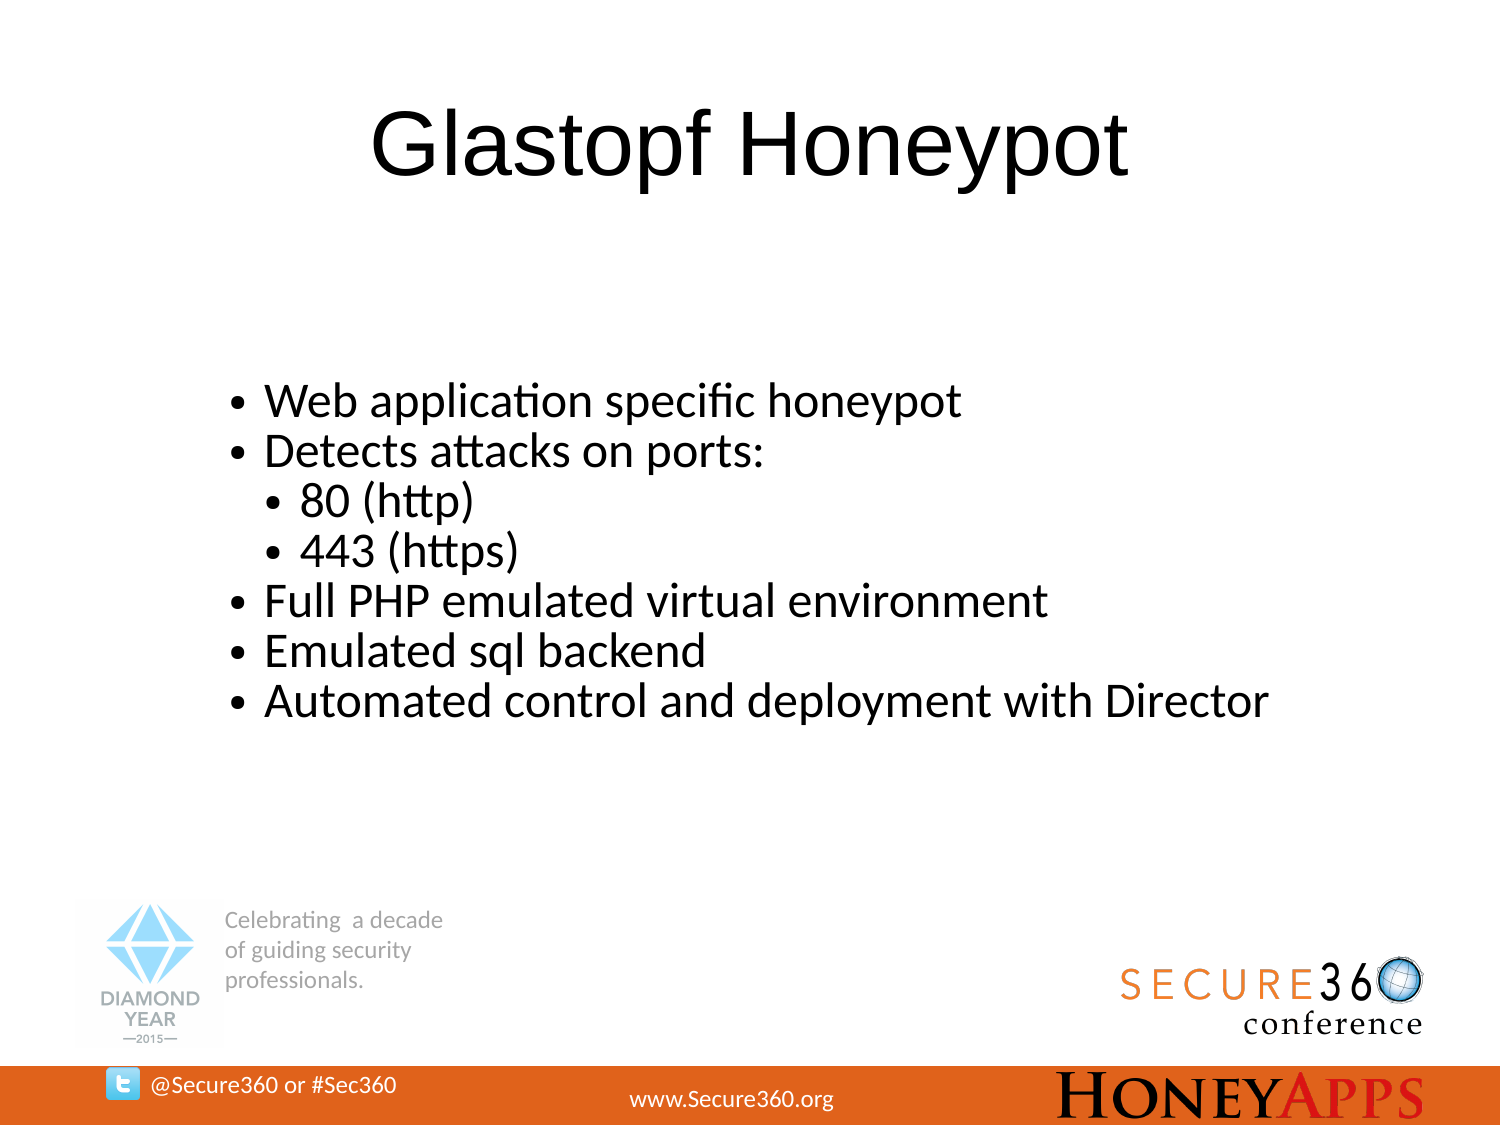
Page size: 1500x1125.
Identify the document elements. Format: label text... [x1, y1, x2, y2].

picture [75, 899, 224, 1048]
picture [1004, 956, 1486, 1125]
title Glastopf Honeypot [112, 90, 1388, 198]
text_box Web application specific honeypot Detects attacks on ports: 80 (http) 443 (https) Full PHP emulated virtual environment Emulated sql backend Automated control and deployment with Director [214, 372, 1287, 875]
picture [106, 1067, 140, 1100]
